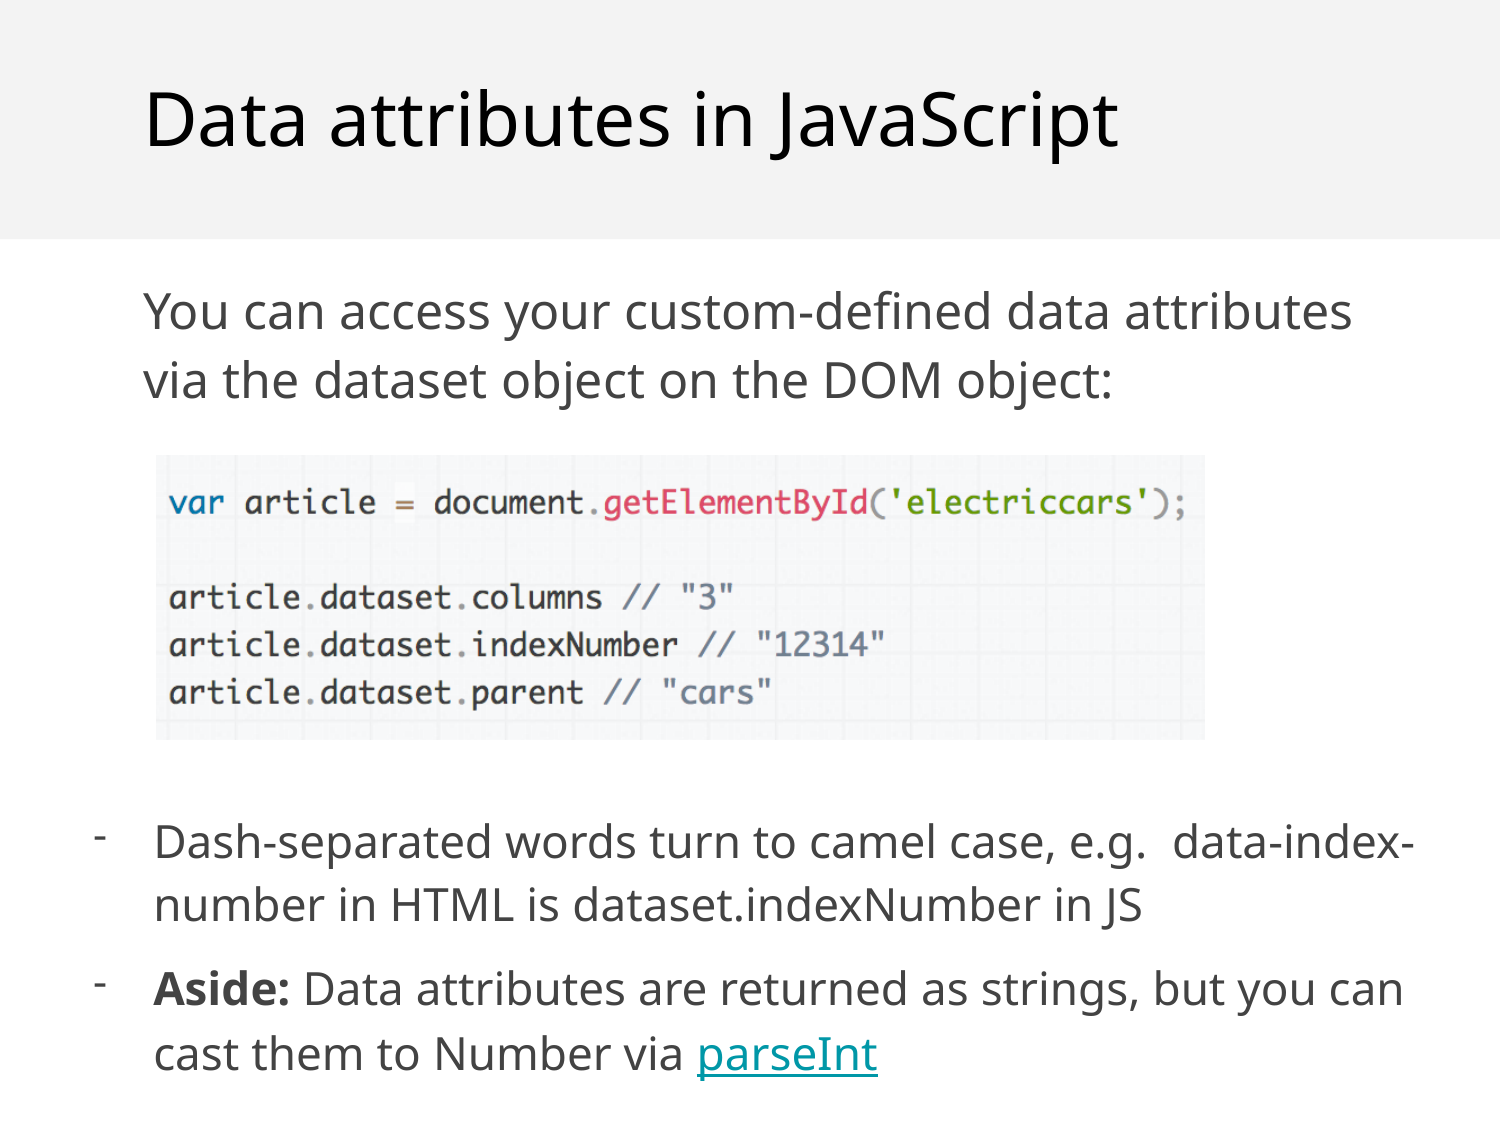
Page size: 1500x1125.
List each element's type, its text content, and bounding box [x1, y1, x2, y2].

title Data attributes in JavaScript [128, 56, 1372, 183]
picture [156, 455, 1205, 740]
list Dash-separated words turn to camel case, e.g. data-index-number in HTML is dataset.indexNumber in JS Aside: Data attributes are returned as strings, but you can cast them to Number via parseInt [63, 789, 1437, 990]
list You can access your custom-defined data attributes via the dataset object on the DOM object: [128, 255, 1372, 456]
